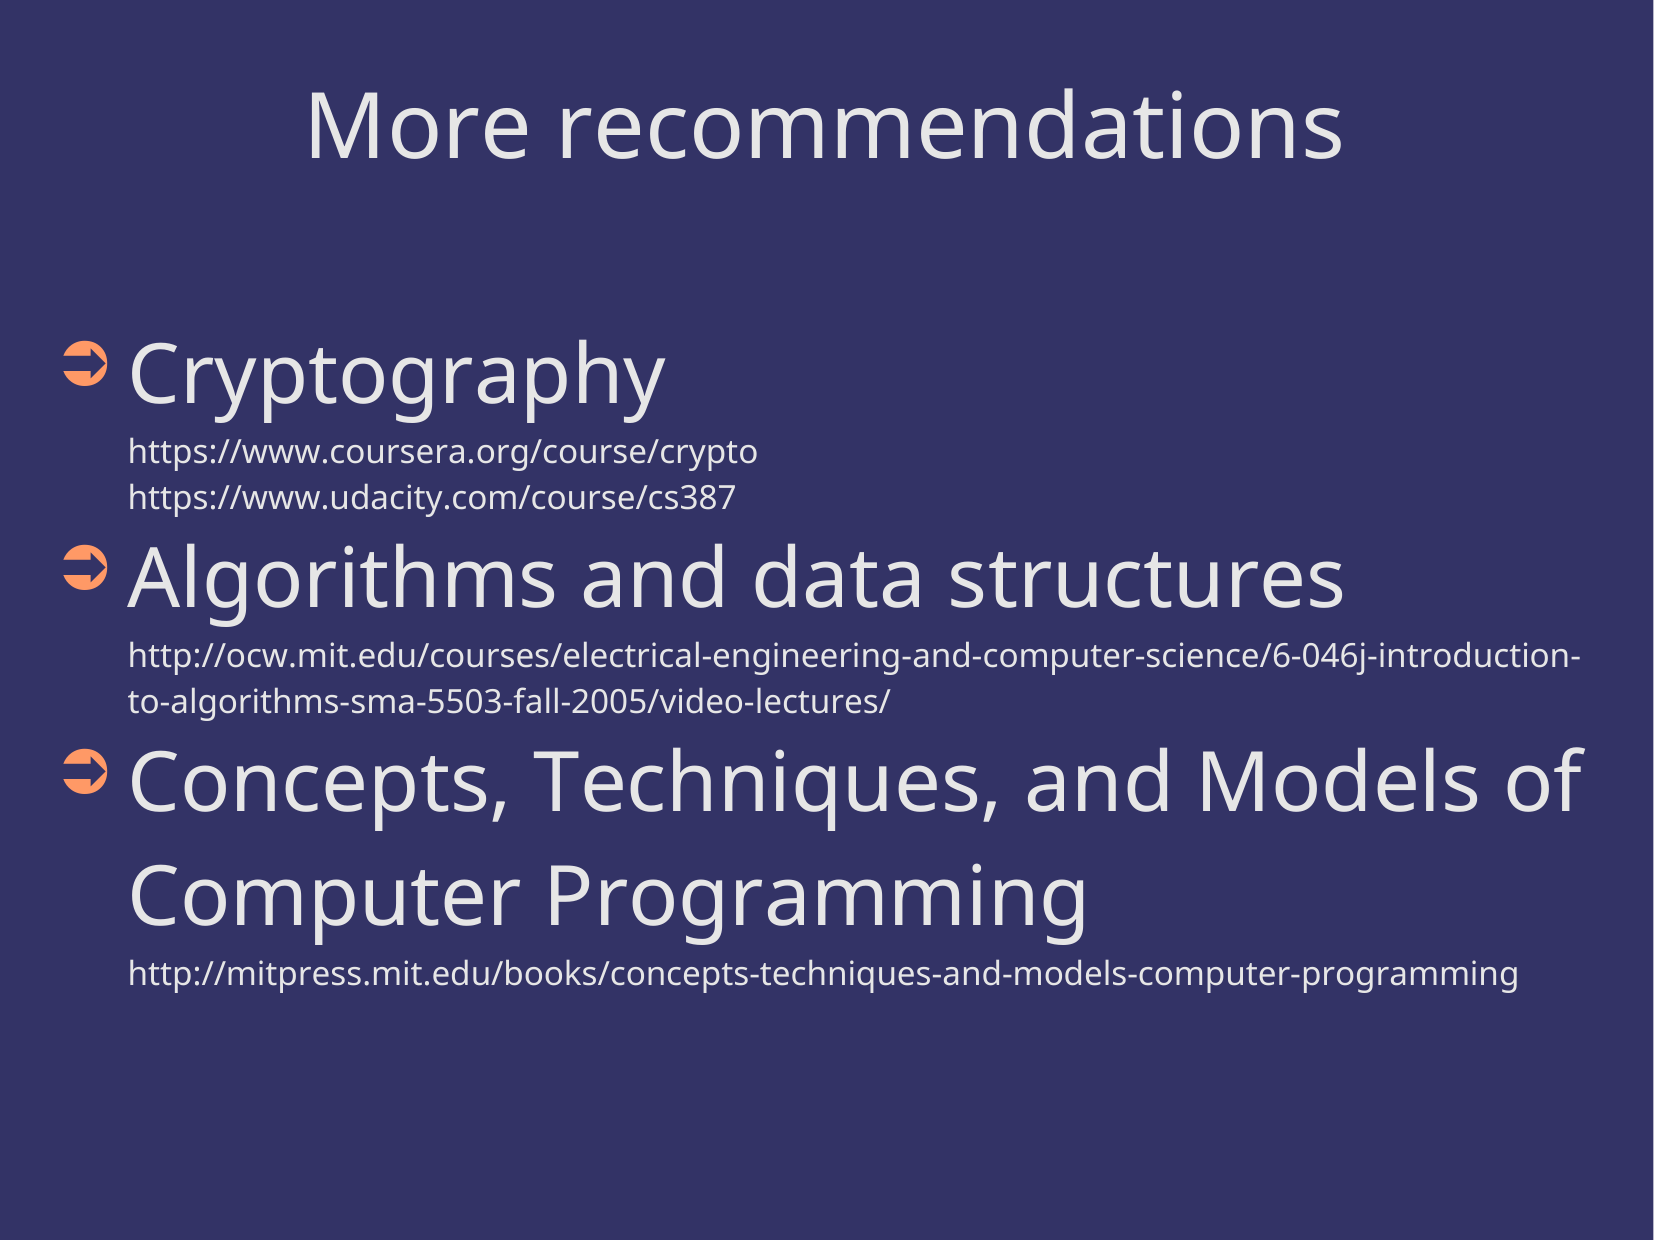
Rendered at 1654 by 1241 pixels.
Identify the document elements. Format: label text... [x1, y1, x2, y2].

title More recommendations [45, 19, 1606, 227]
list Cryptography https://www.coursera.org/course/crypto https://www.udacity.com/course/cs387 Algorithms and data structures http://ocw.mit.edu/courses/electrical-engineering-and-computer-science/6-046j-introduction-to-algorithms-sma-5503-fall-2005/video-lectures/ Concepts, Techniques, and Models of Computer Programming http://mitpress.mit.edu/books/concepts-techniques-and-models-computer-programming [45, 315, 1606, 1065]
